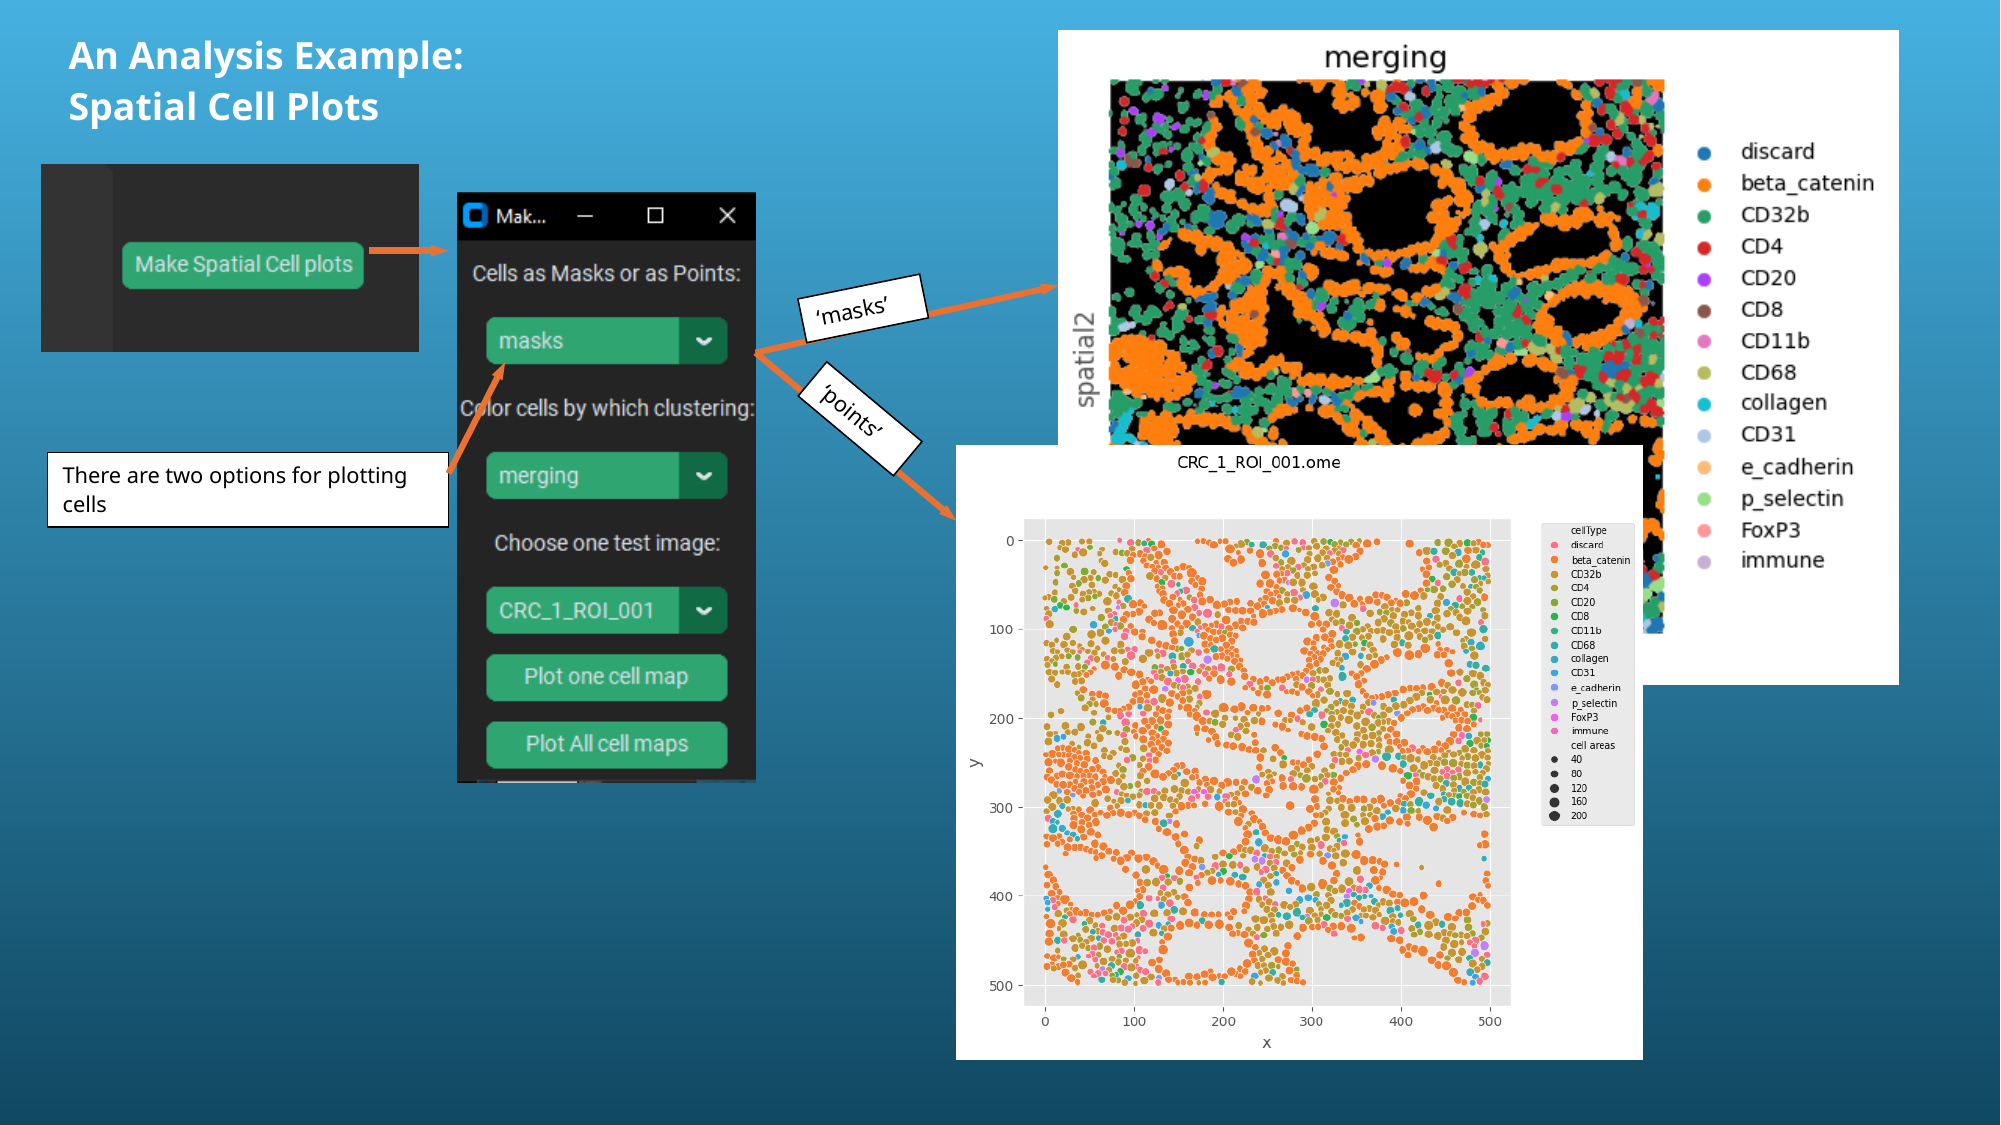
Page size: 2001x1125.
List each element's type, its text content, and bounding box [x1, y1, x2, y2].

picture [956, 30, 1899, 1060]
text_box An Analysis Example: Spatial Cell Plots [53, 21, 539, 128]
text_box ‘masks’ [797, 274, 928, 340]
picture [457, 192, 756, 783]
text_box There are two options for plotting cells [47, 452, 449, 495]
text_box ‘points’ [800, 361, 923, 474]
picture [41, 164, 419, 352]
